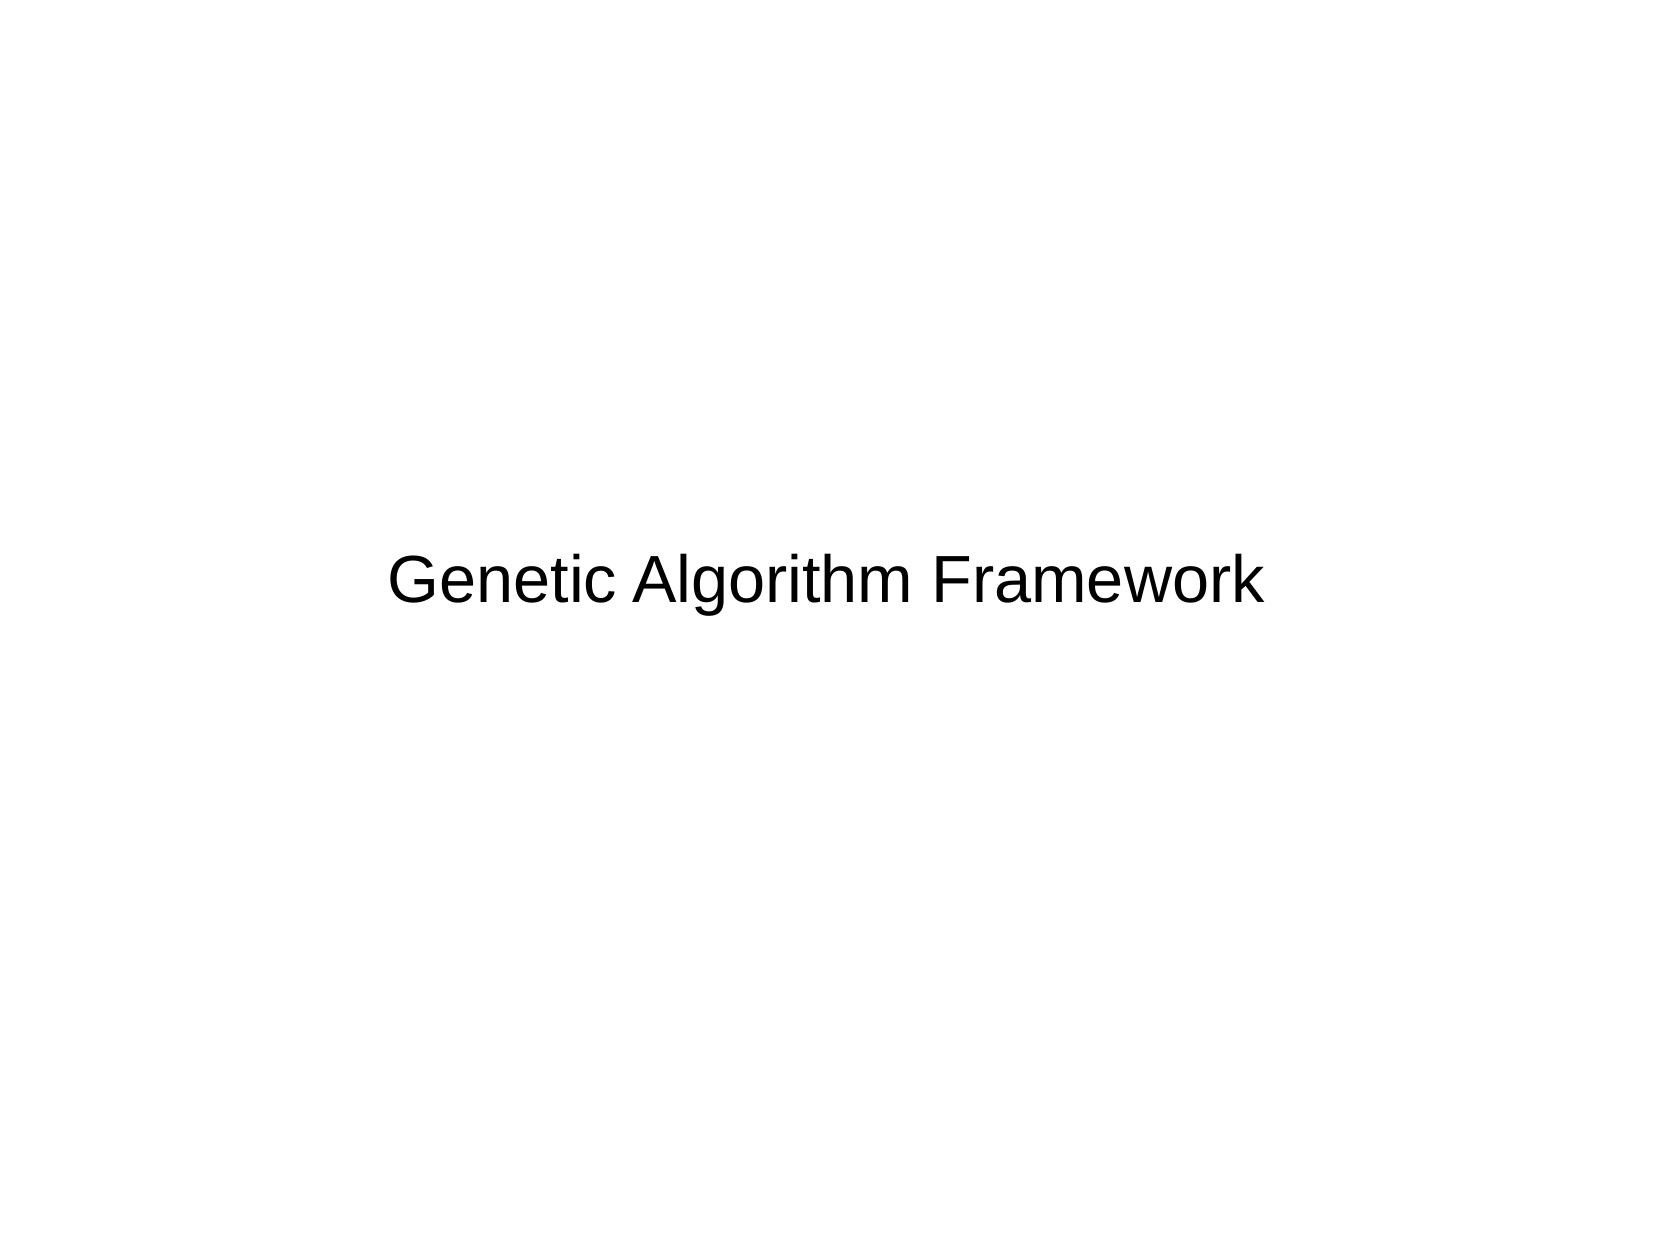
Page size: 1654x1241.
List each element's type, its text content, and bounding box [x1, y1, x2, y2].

subtitle Genetic Algorithm Framework [82, 49, 1571, 1109]
